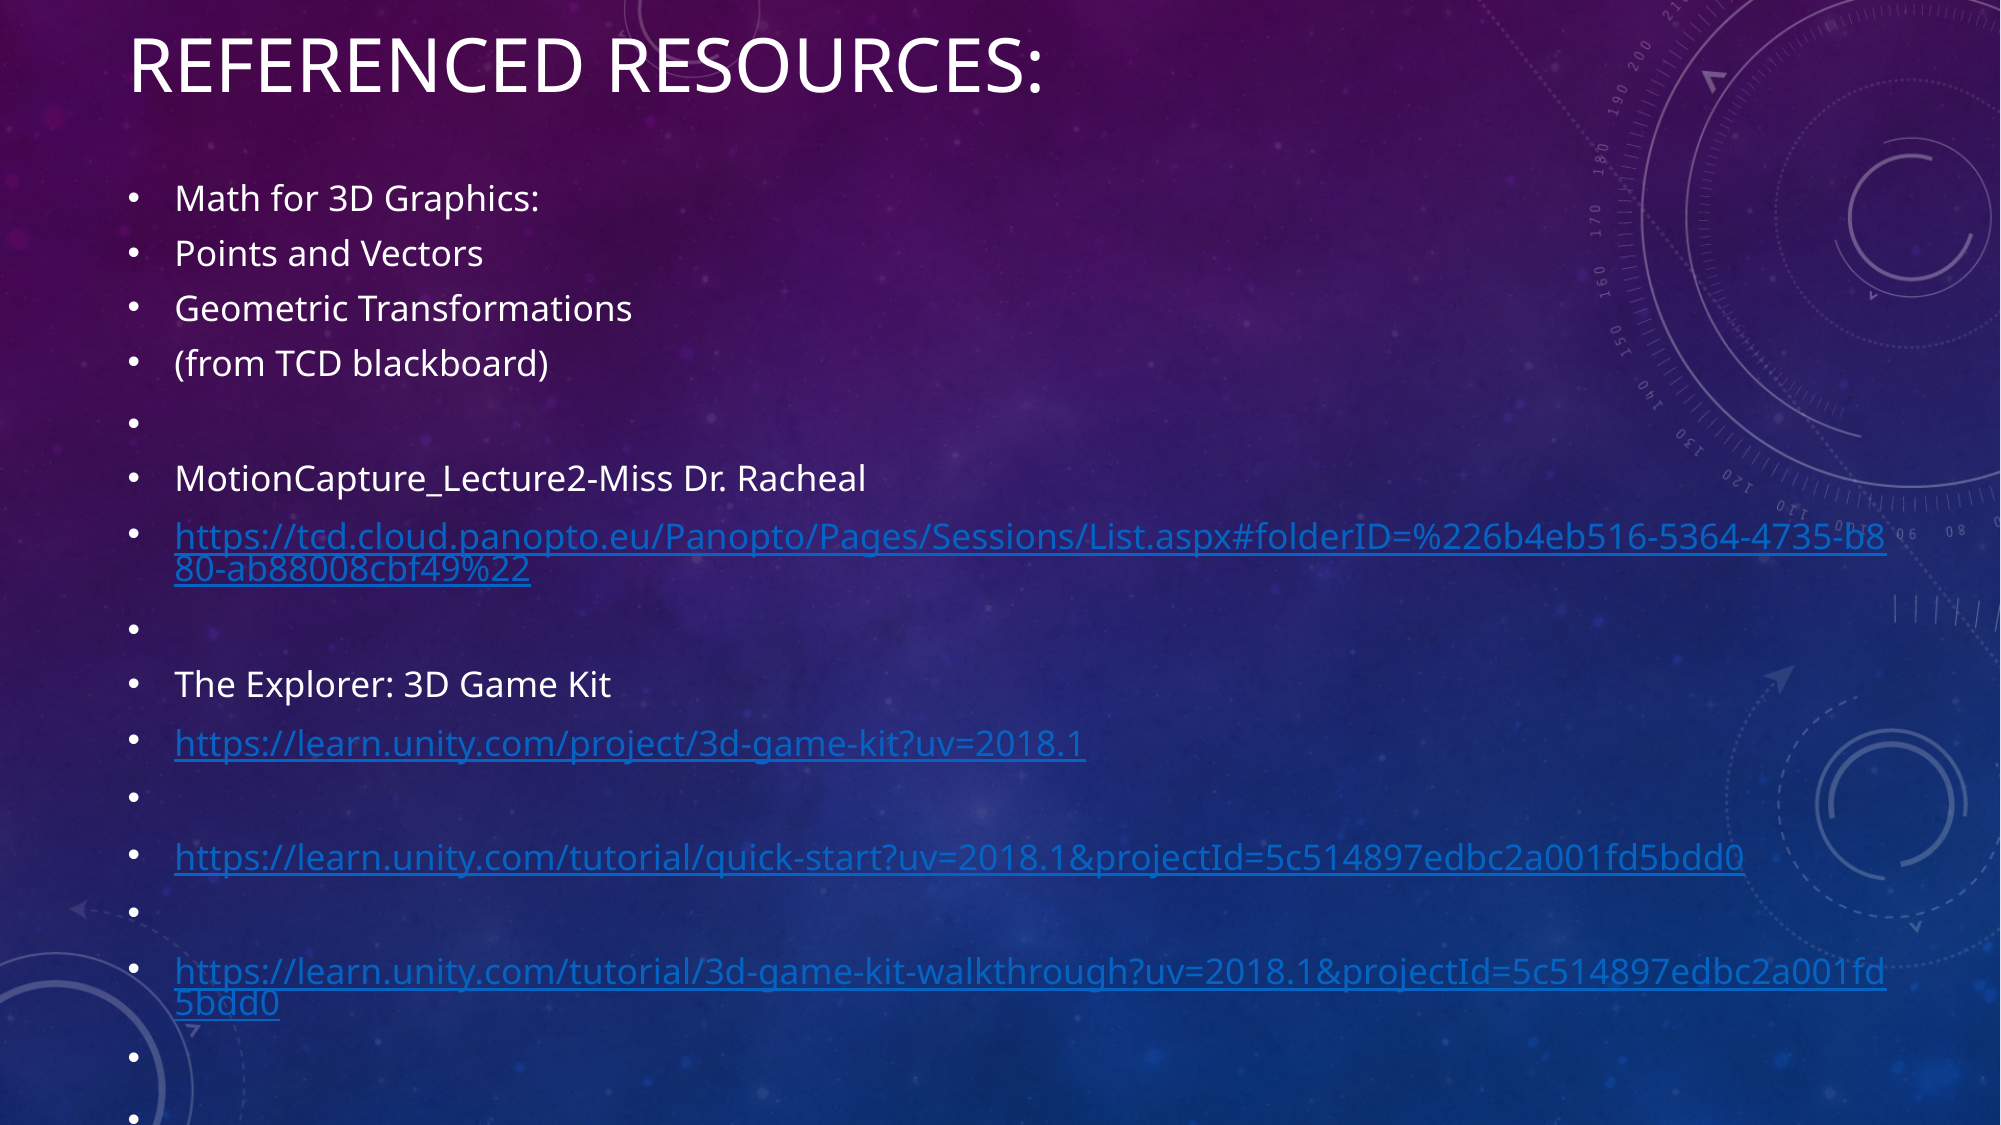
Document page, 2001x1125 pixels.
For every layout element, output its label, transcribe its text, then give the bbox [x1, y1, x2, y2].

title Referenced resources: [112, 0, 1775, 125]
list Math for 3D Graphics: Points and Vectors Geometric Transformations (from TCD blackboard) MotionCapture_Lecture2-Miss Dr. Racheal https://tcd.cloud.panopto.eu/Panopto/Pages/Sessions/List.aspx#folderID=%226b4eb516-5364-4735-b880-ab88008cbf49%22 The Explorer: 3D Game Kit https://learn.unity.com/project/3d-game-kit?uv=2018.1 https://learn.unity.com/tutorial/quick-start?uv=2018.1&projectId=5c514897edbc2a001fd5bdd0 https://learn.unity.com/tutorial/3d-game-kit-walkthrough?uv=2018.1&projectId=5c514897edbc2a001fd5bdd0 [112, 174, 1908, 1087]
